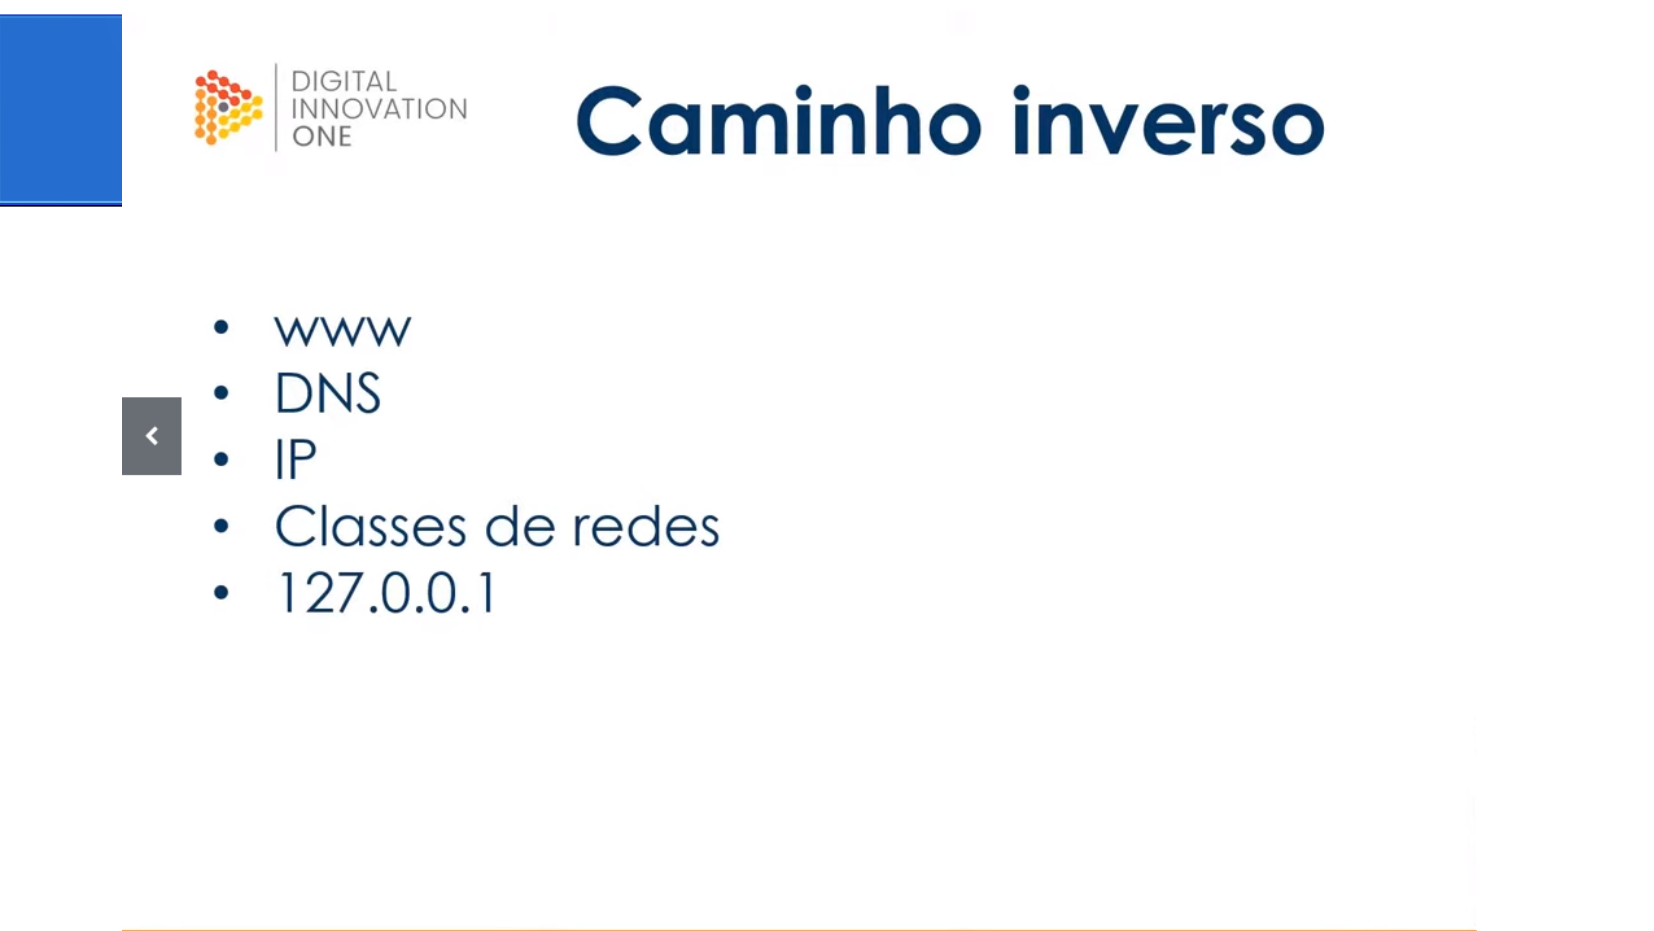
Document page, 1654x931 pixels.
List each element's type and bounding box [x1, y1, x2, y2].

picture [122, 11, 1477, 931]
